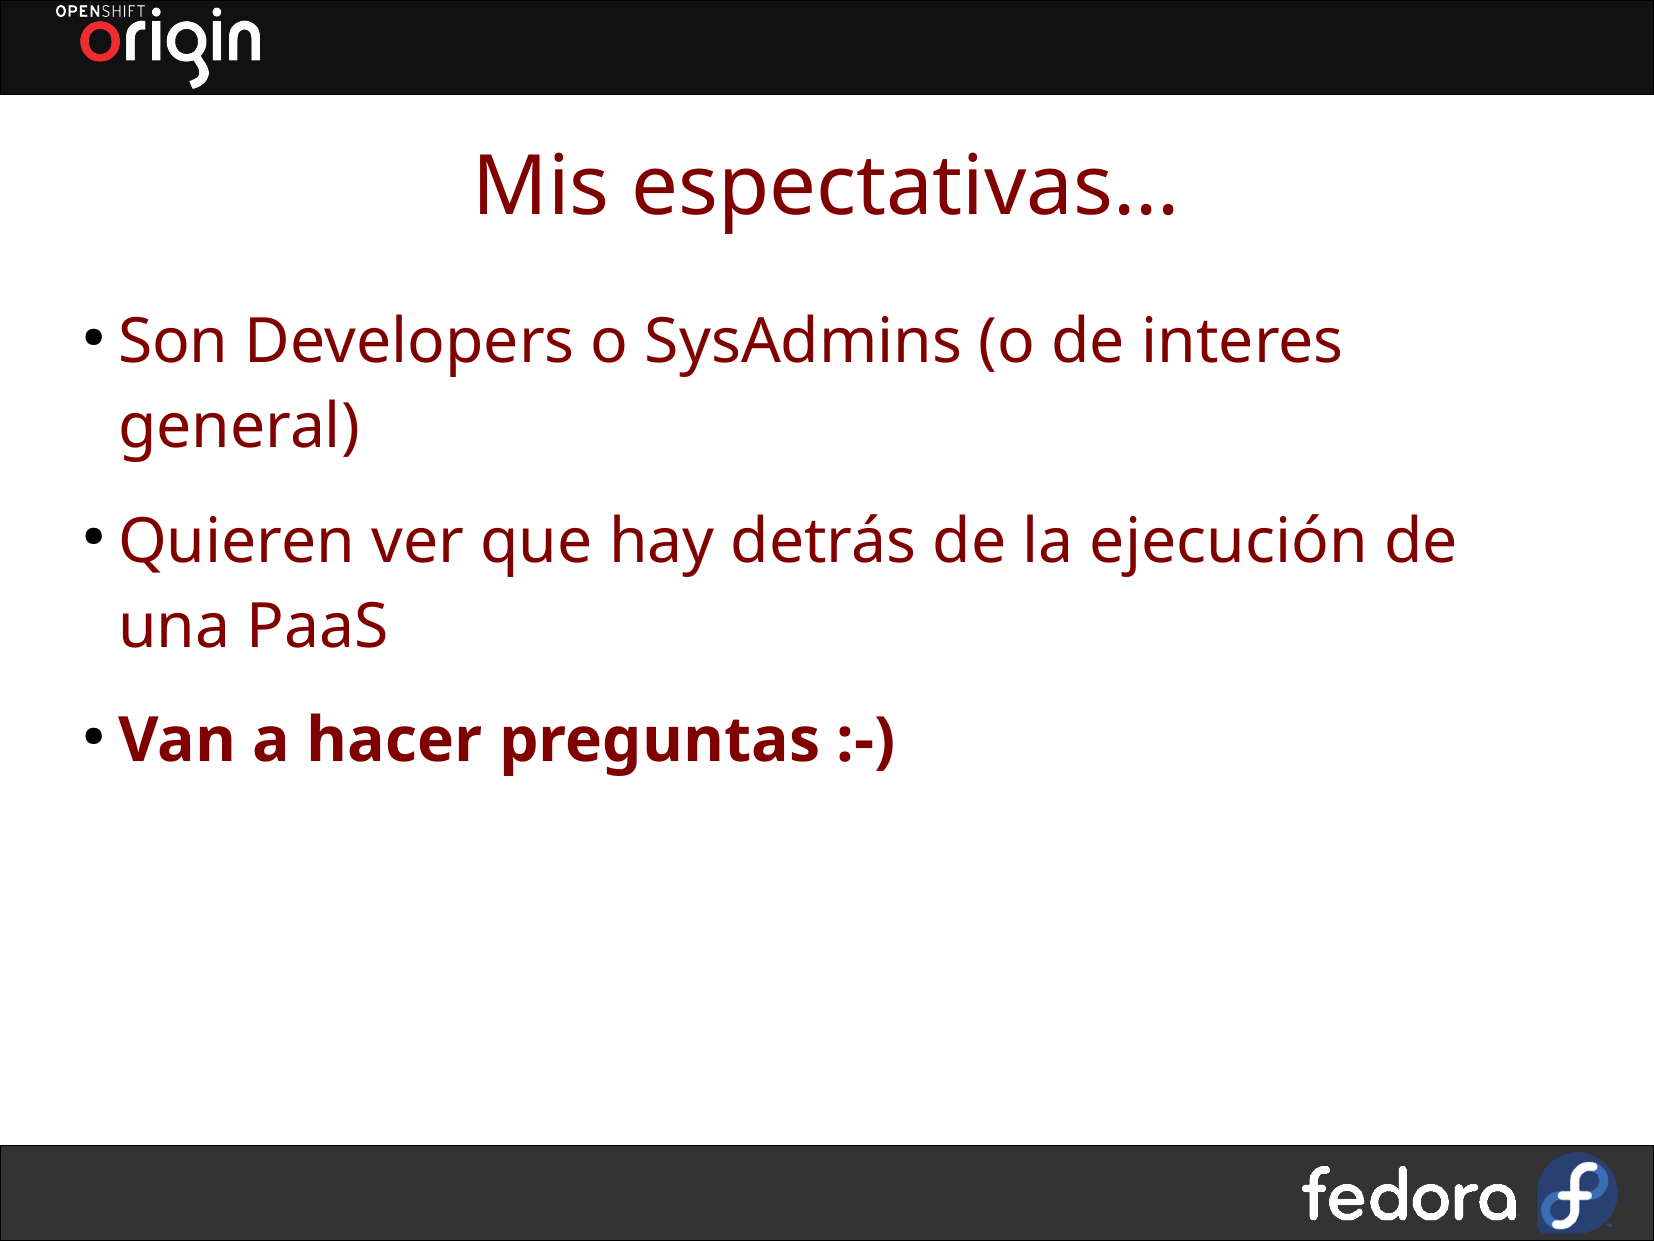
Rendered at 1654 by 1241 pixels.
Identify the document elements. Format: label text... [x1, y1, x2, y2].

picture [1299, 1151, 1619, 1235]
picture [56, 5, 260, 89]
subtitle Son Developers o SysAdmins (o de interes general) Quieren ver que hay detrás de la ejecución de una PaaS Van a hacer preguntas :-) [82, 296, 1571, 1099]
title Mis espectativas... [82, 78, 1571, 287]
